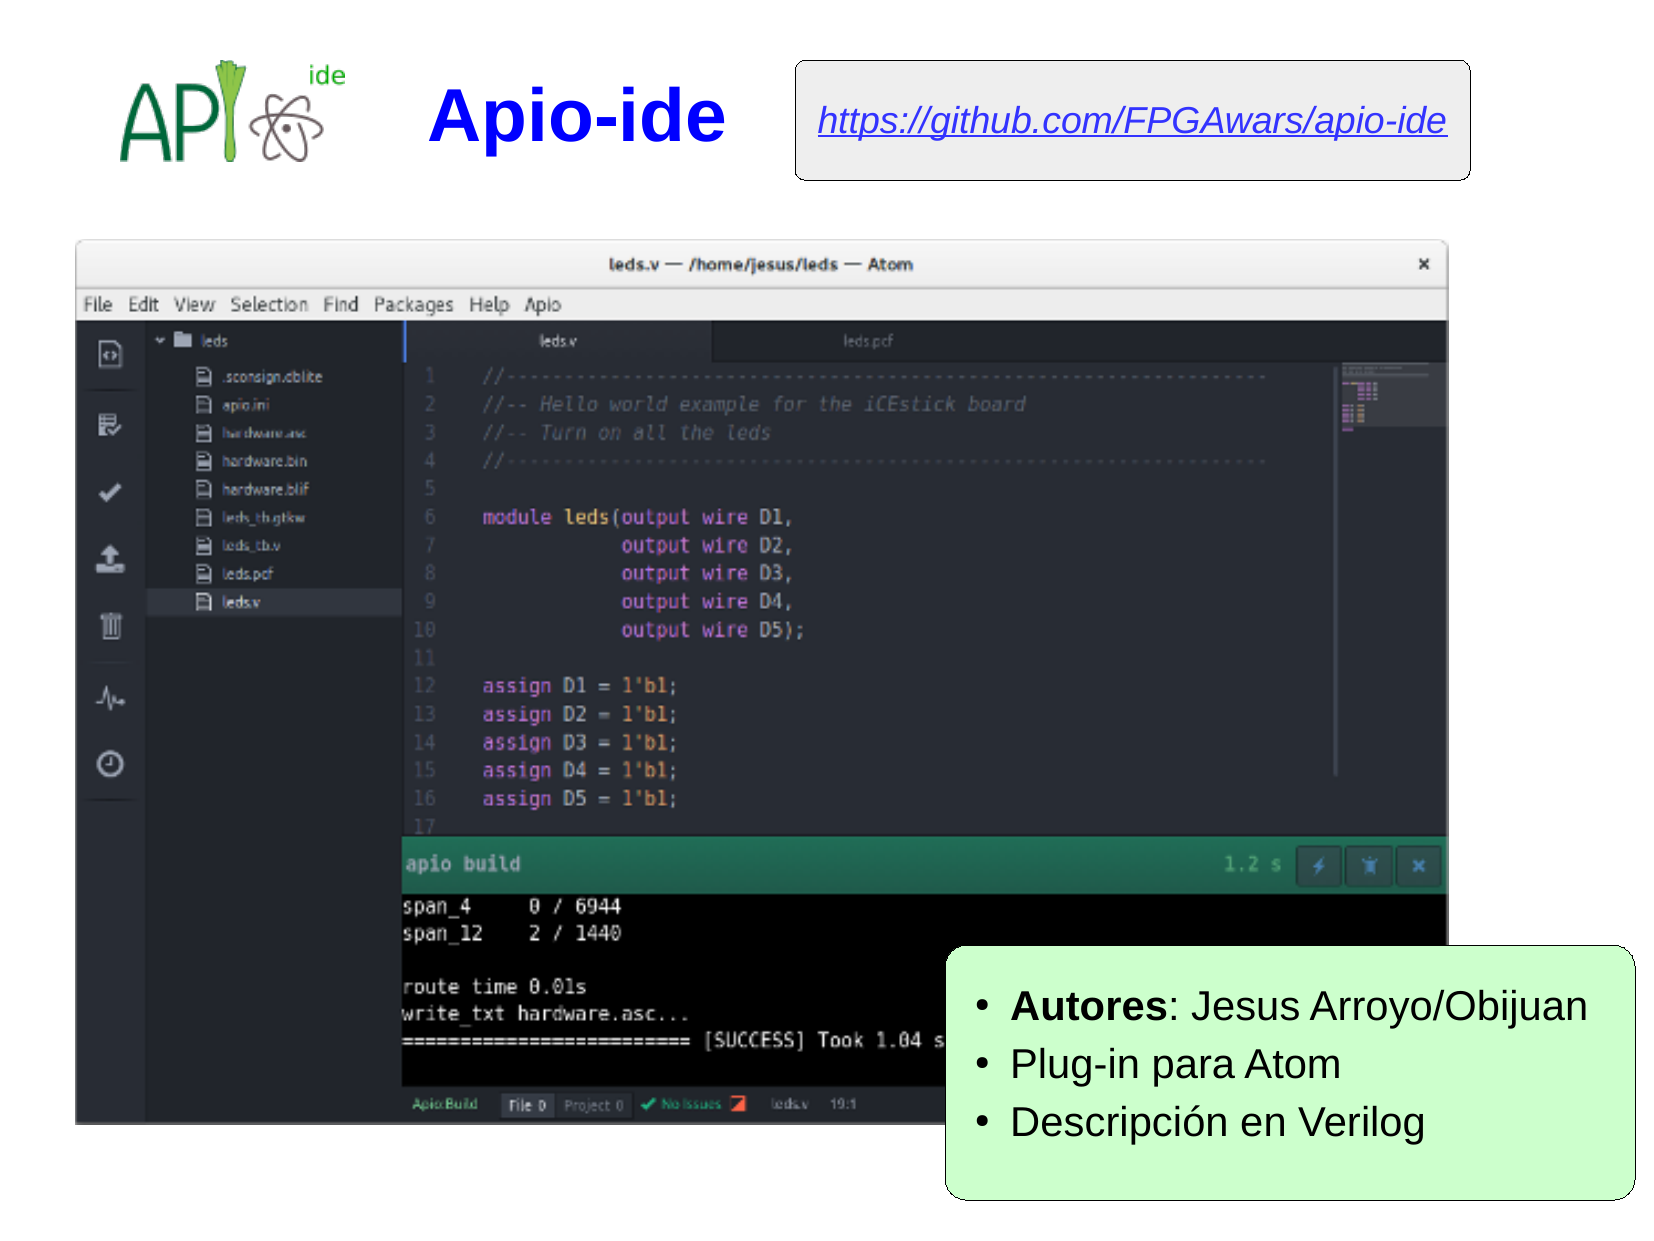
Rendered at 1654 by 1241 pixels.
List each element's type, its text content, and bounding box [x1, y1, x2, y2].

picture [75, 239, 1449, 1126]
text_box https://github.com/FPGAwars/apio-ide [795, 60, 1471, 181]
text_box Autores: Jesus Arroyo/Obijuan Plug-in para Atom Descripción en Verilog [960, 975, 1621, 1171]
picture [120, 60, 345, 162]
text_box Apio-ide [375, 66, 781, 166]
text_box [945, 945, 1636, 1201]
